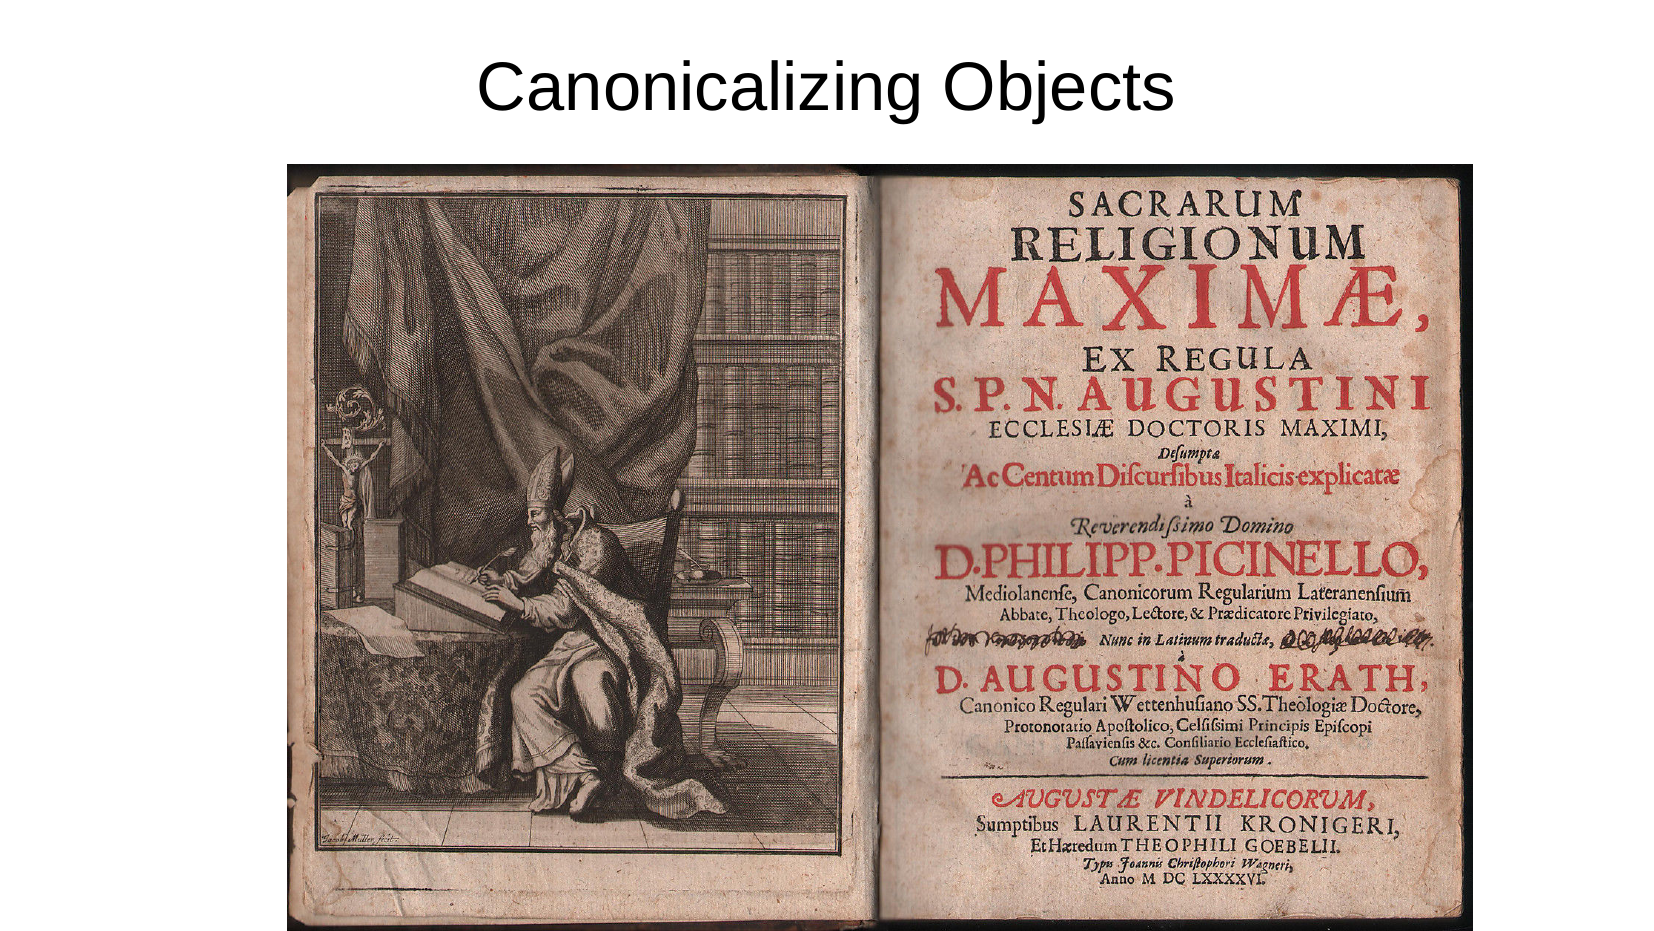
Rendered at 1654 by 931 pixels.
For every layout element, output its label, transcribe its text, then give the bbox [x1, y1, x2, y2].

picture [287, 164, 1473, 931]
title Canonicalizing Objects [82, 37, 1571, 136]
